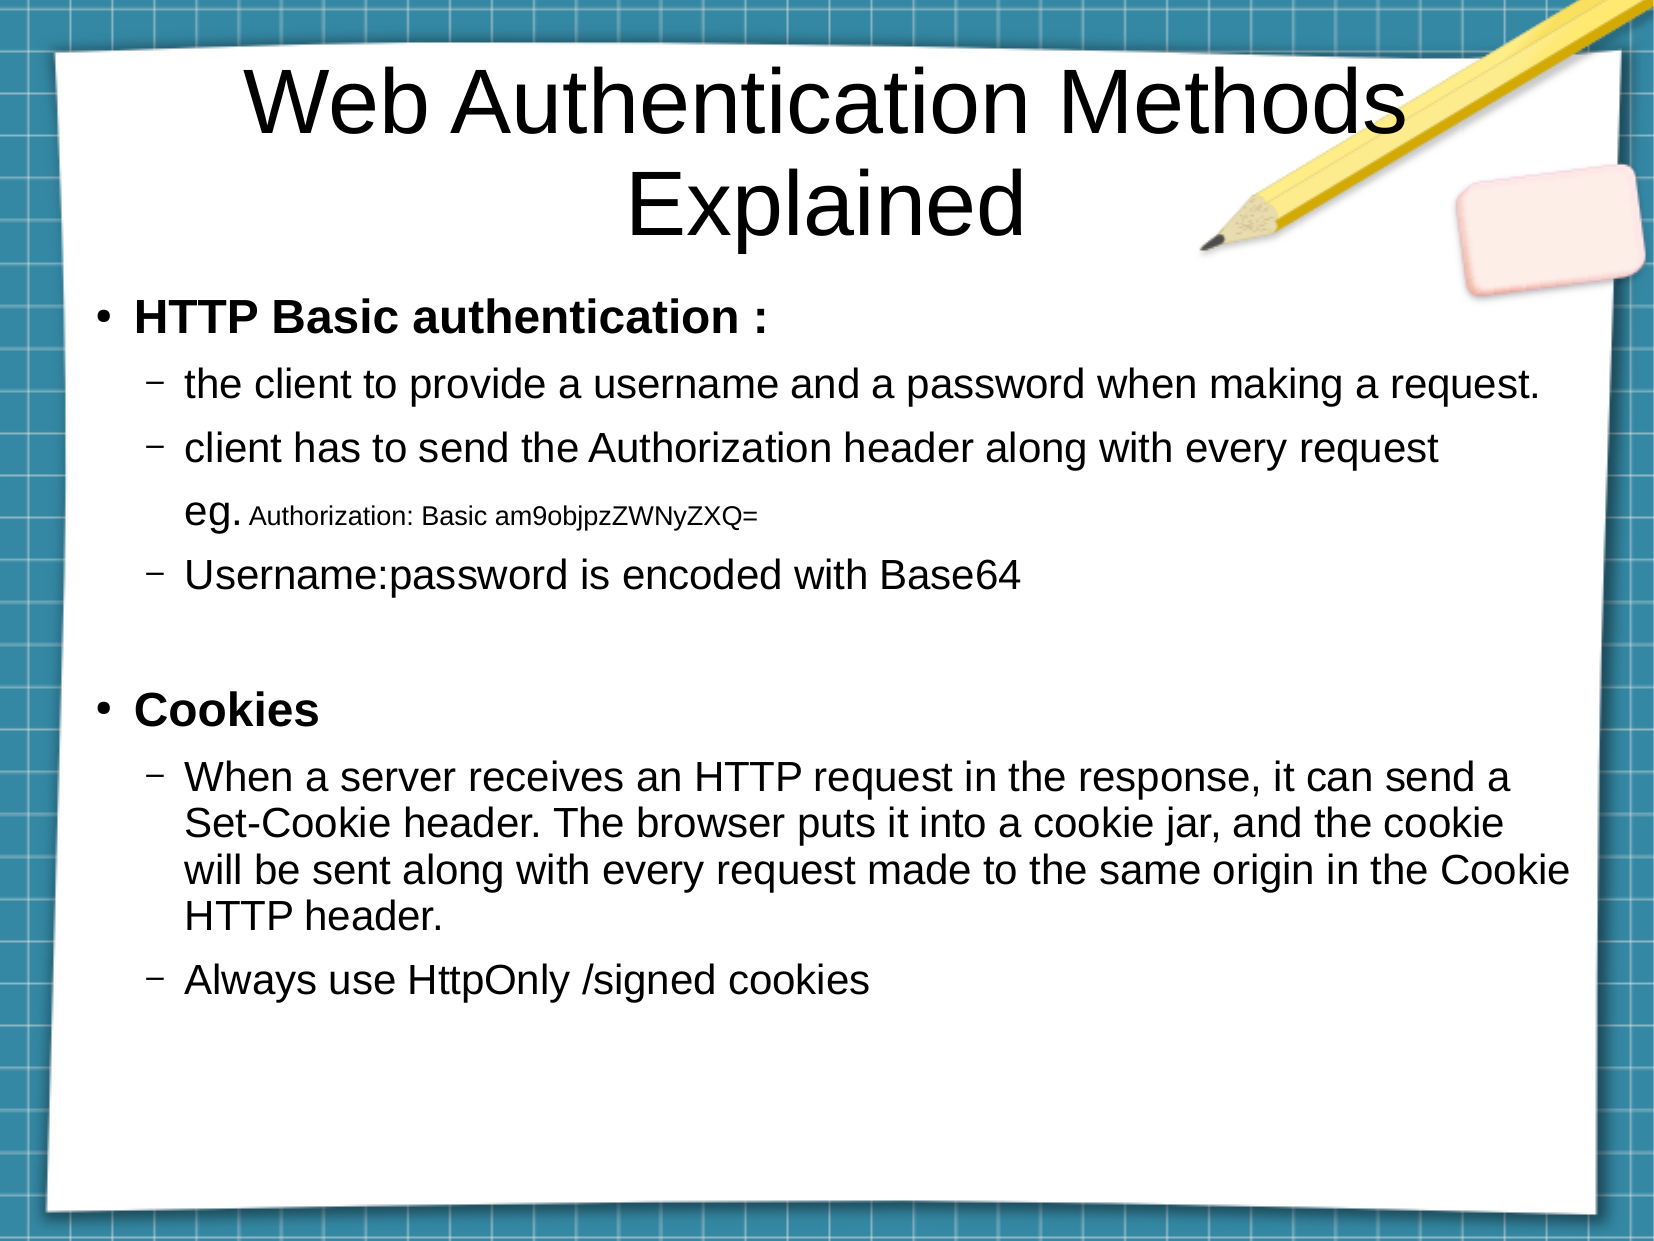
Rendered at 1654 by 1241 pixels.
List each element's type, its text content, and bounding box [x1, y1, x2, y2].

picture [0, 0, 1654, 1241]
list HTTP Basic authentication : the client to provide a username and a password when making a request. client has to send the Authorization header along with every request eg. Authorization: Basic am9objpzZWNyZXQ= Username:password is encoded with Base64 Cookies When a server receives an HTTP request in the response, it can send a Set-Cookie header. The browser puts it into a cookie jar, and the cookie will be sent along with every request made to the same origin in the Cookie HTTP header. Always use HttpOnly /signed cookies [82, 290, 1571, 1010]
title Web Authentication Methods Explained [82, 49, 1571, 257]
